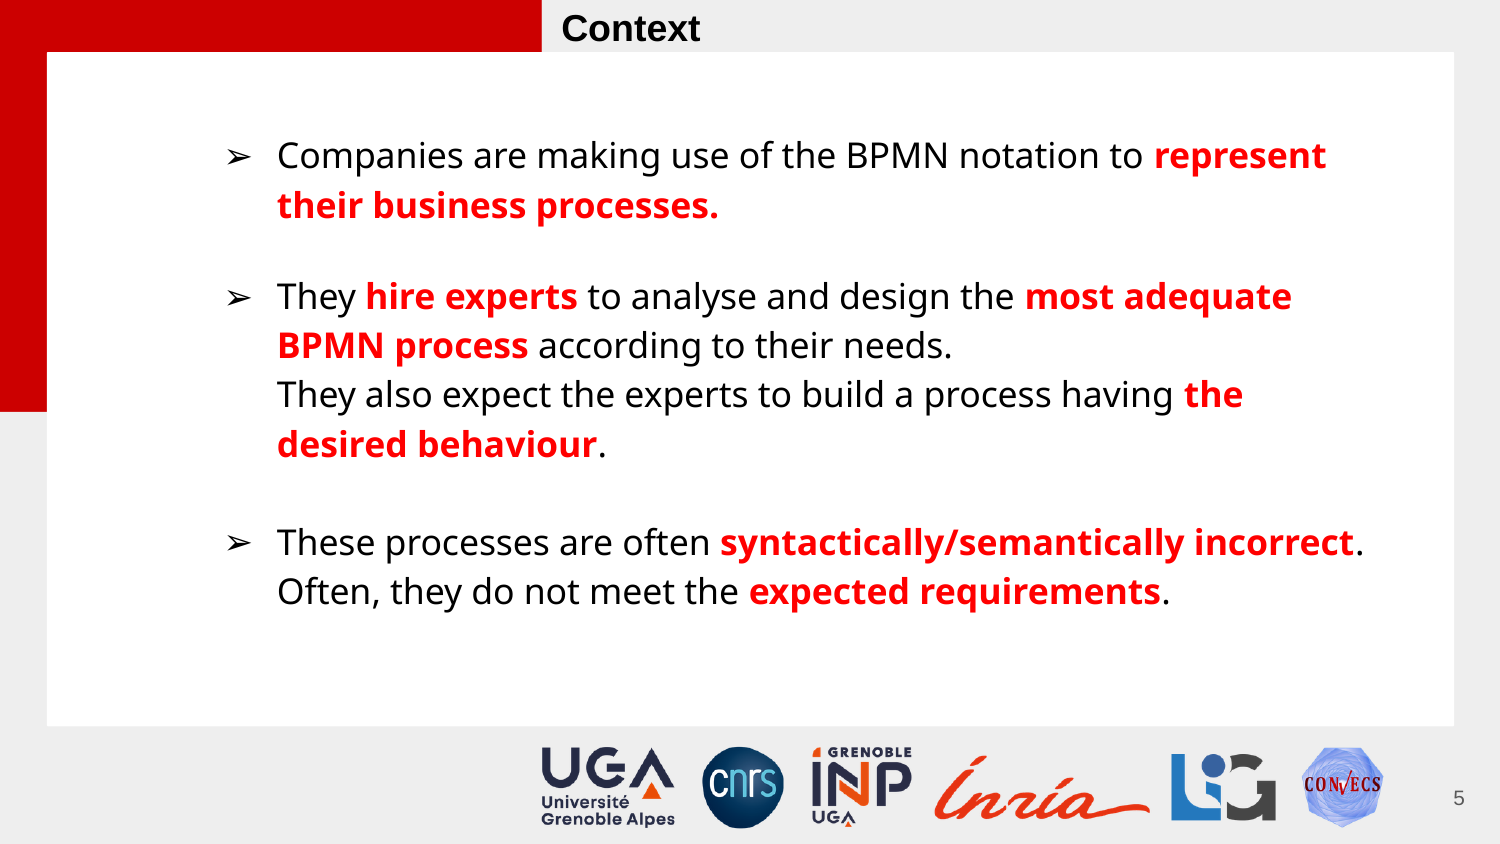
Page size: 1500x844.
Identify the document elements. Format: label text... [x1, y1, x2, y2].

picture [0, 0, 1500, 844]
slide_number <numéro> [1389, 764, 1480, 830]
text_box Context [546, 0, 1441, 55]
text_box Companies are making use of the BPMN notation to represent their business processes. They hire experts to analyse and design the most adequate BPMN process according to their needs. They also expect the experts to build a process having the desired behaviour. These processes are often syntactically/semantically incorrect. Often, they do not meet the expected requirements. [119, 112, 1381, 681]
